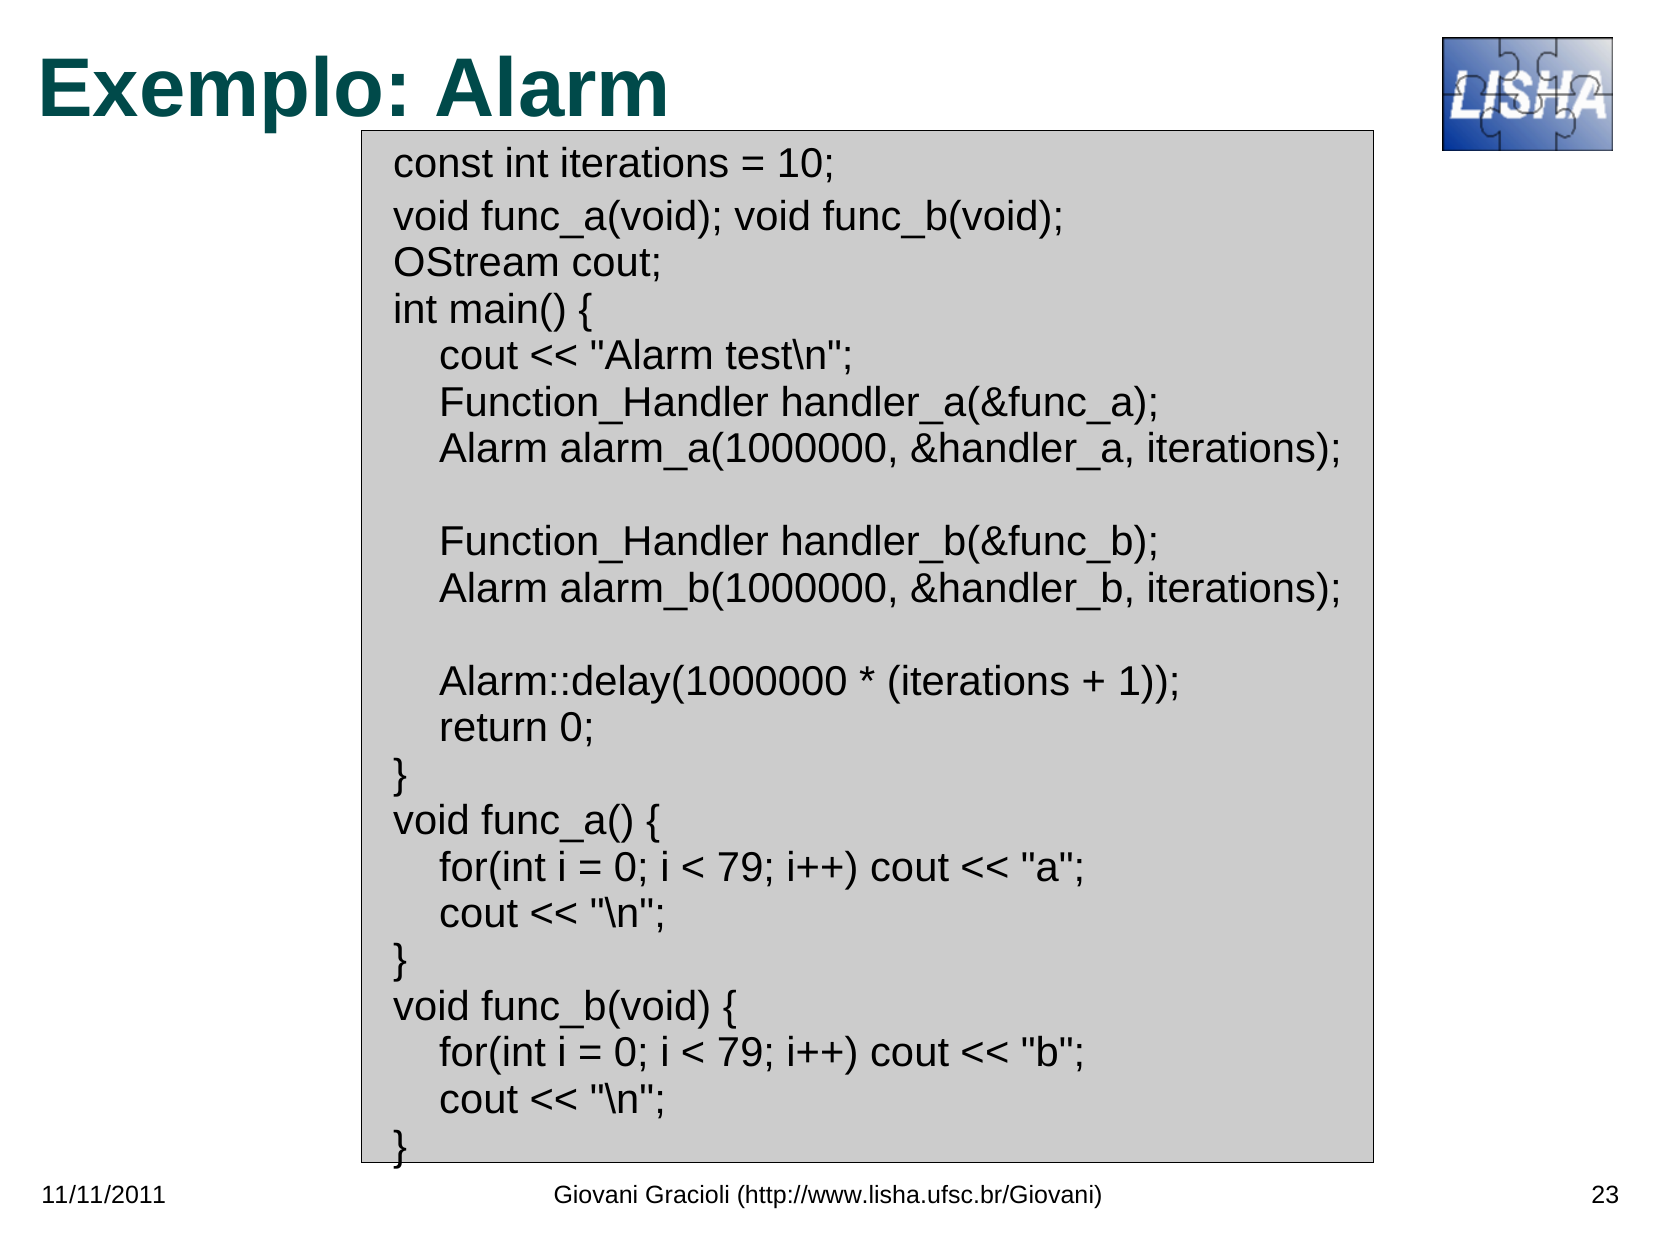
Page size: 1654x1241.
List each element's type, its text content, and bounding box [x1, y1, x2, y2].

picture [1442, 37, 1613, 151]
title Exemplo: Alarm [37, 37, 1426, 151]
text_box ﻿const int iterations = 10; void func_a(void); void func_b(void); OStream cout; int main() { cout << "Alarm test\n"; Function_Handler handler_a(&func_a); Alarm alarm_a(1000000, &handler_a, iterations); Function_Handler handler_b(&func_b); Alarm alarm_b(1000000, &handler_b, iterations); Alarm::delay(1000000 * (iterations + 1)); return 0; } void func_a() { for(int i = 0; i < 79; i++) cout << "a"; cout << "\n"; } void func_b(void) { for(int i = 0; i < 79; i++) cout << "b"; cout << "\n"; } [361, 130, 1374, 1163]
